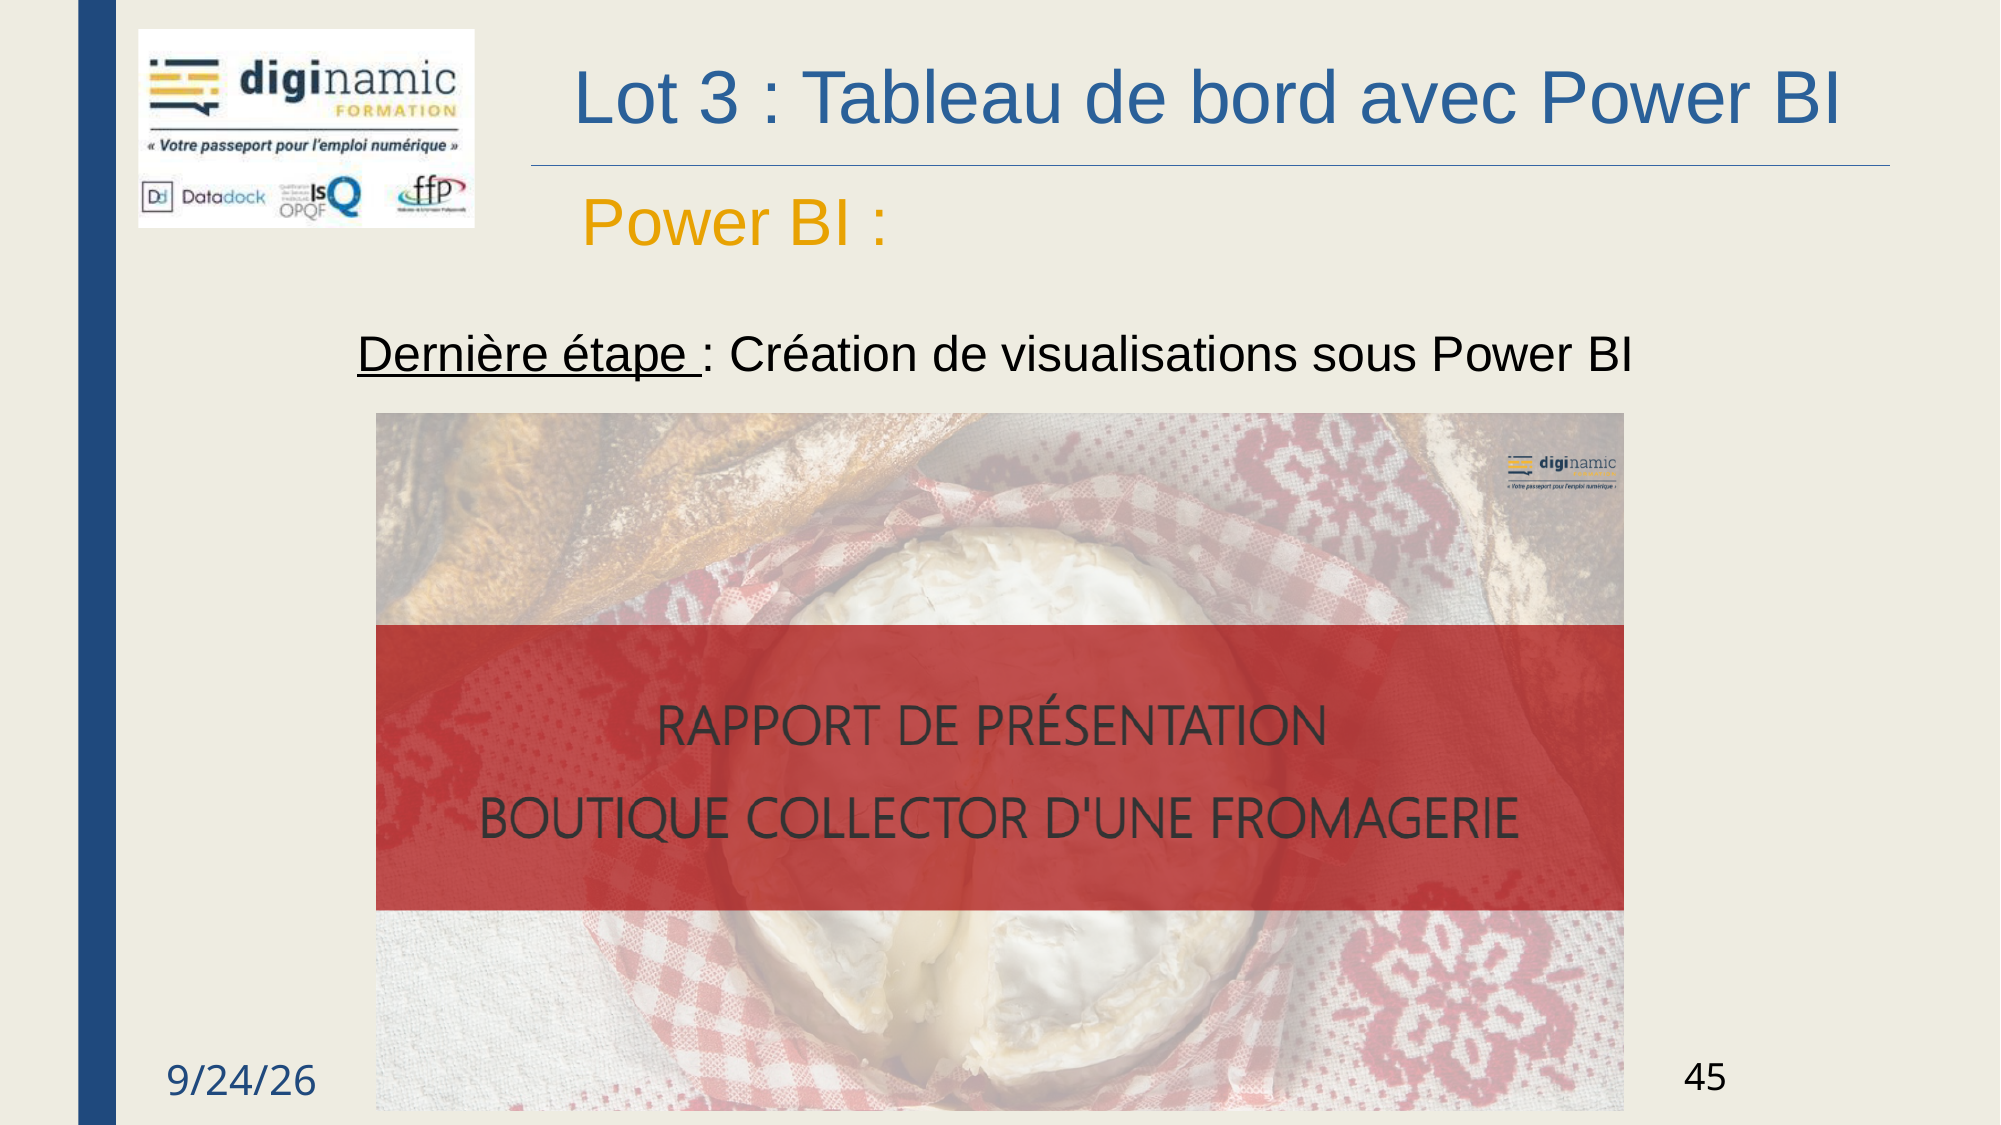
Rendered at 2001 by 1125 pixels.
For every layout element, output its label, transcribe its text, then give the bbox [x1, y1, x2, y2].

picture [376, 413, 1624, 1111]
text_box [1669, 1043, 1931, 1110]
text_box 2/7/2024 [151, 1043, 376, 1110]
text_box Power BI : [566, 177, 1300, 296]
text_box Dernière étape : Création de visualisations sous Power BI [342, 318, 1760, 446]
title Lot 3 : Tableau de bord avec Power BI [516, 51, 1902, 299]
